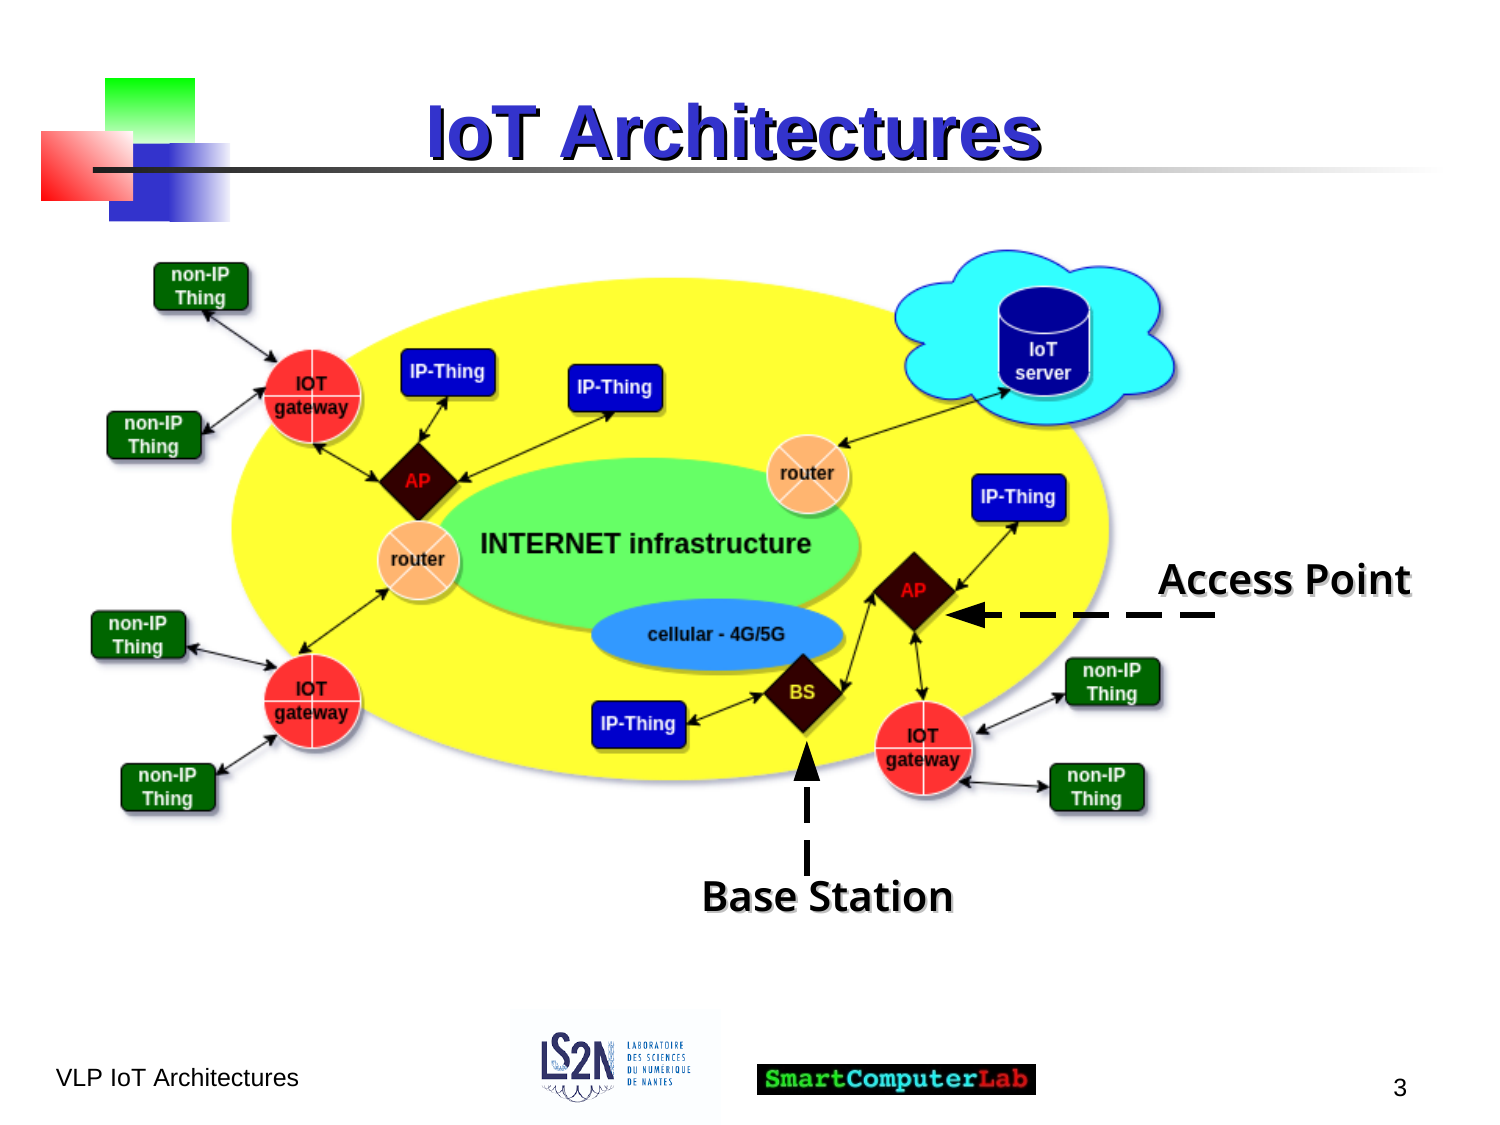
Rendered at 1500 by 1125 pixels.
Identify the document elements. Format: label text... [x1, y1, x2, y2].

picture [510, 1009, 721, 1125]
title IoT Architectures [111, 74, 1378, 180]
text_box Base Station [685, 862, 986, 928]
picture [88, 228, 1203, 829]
picture [757, 1064, 1036, 1095]
text_box Access Point [1143, 545, 1441, 611]
